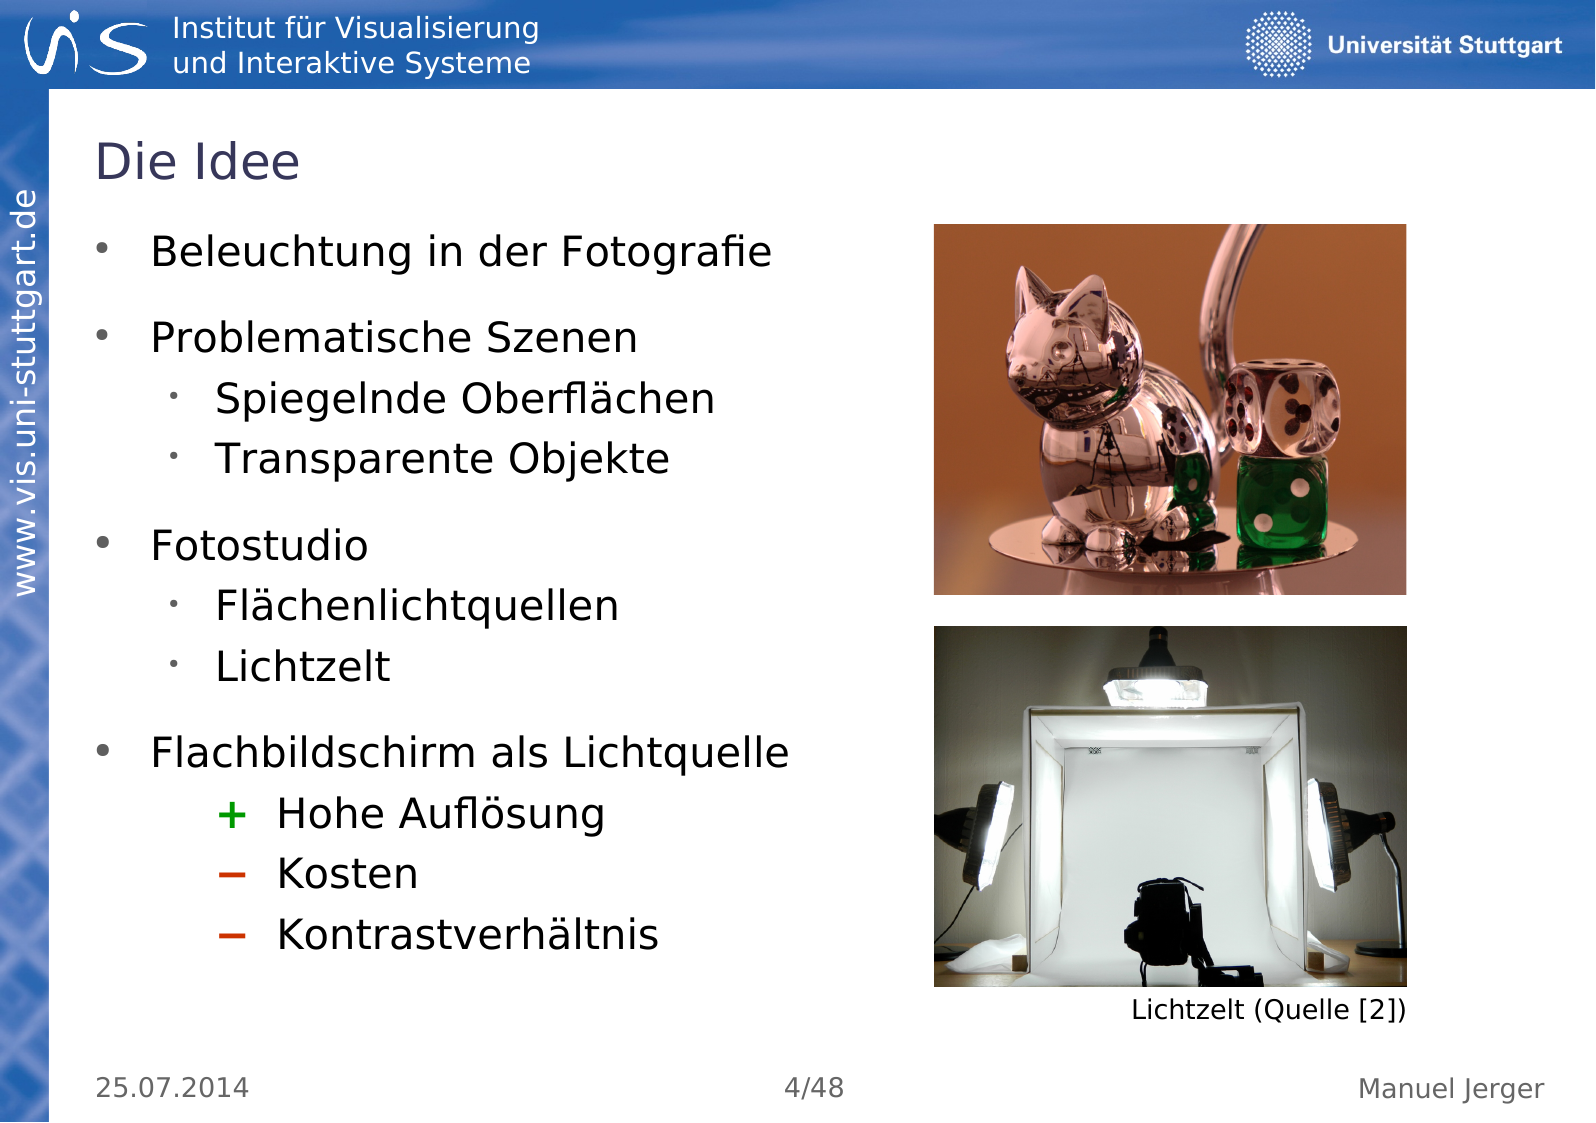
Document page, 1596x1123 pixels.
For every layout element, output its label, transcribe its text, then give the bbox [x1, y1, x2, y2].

picture [933, 224, 1407, 595]
title Die Idee [94, 117, 1534, 201]
picture [934, 626, 1407, 987]
text_box Lichtzelt (Quelle [2]) [1010, 992, 1484, 1058]
list Beleuchtung in der Fotografie Problematische Szenen Spiegelnde Oberflächen Transparente Objekte Fotostudio Flächenlichtquellen Lichtzelt Flachbildschirm als Lichtquelle + Hohe Auflösung − Kosten − Kontrastverhältnis [94, 224, 804, 1052]
picture [0, 0, 49, 1122]
picture [24, 0, 1596, 89]
